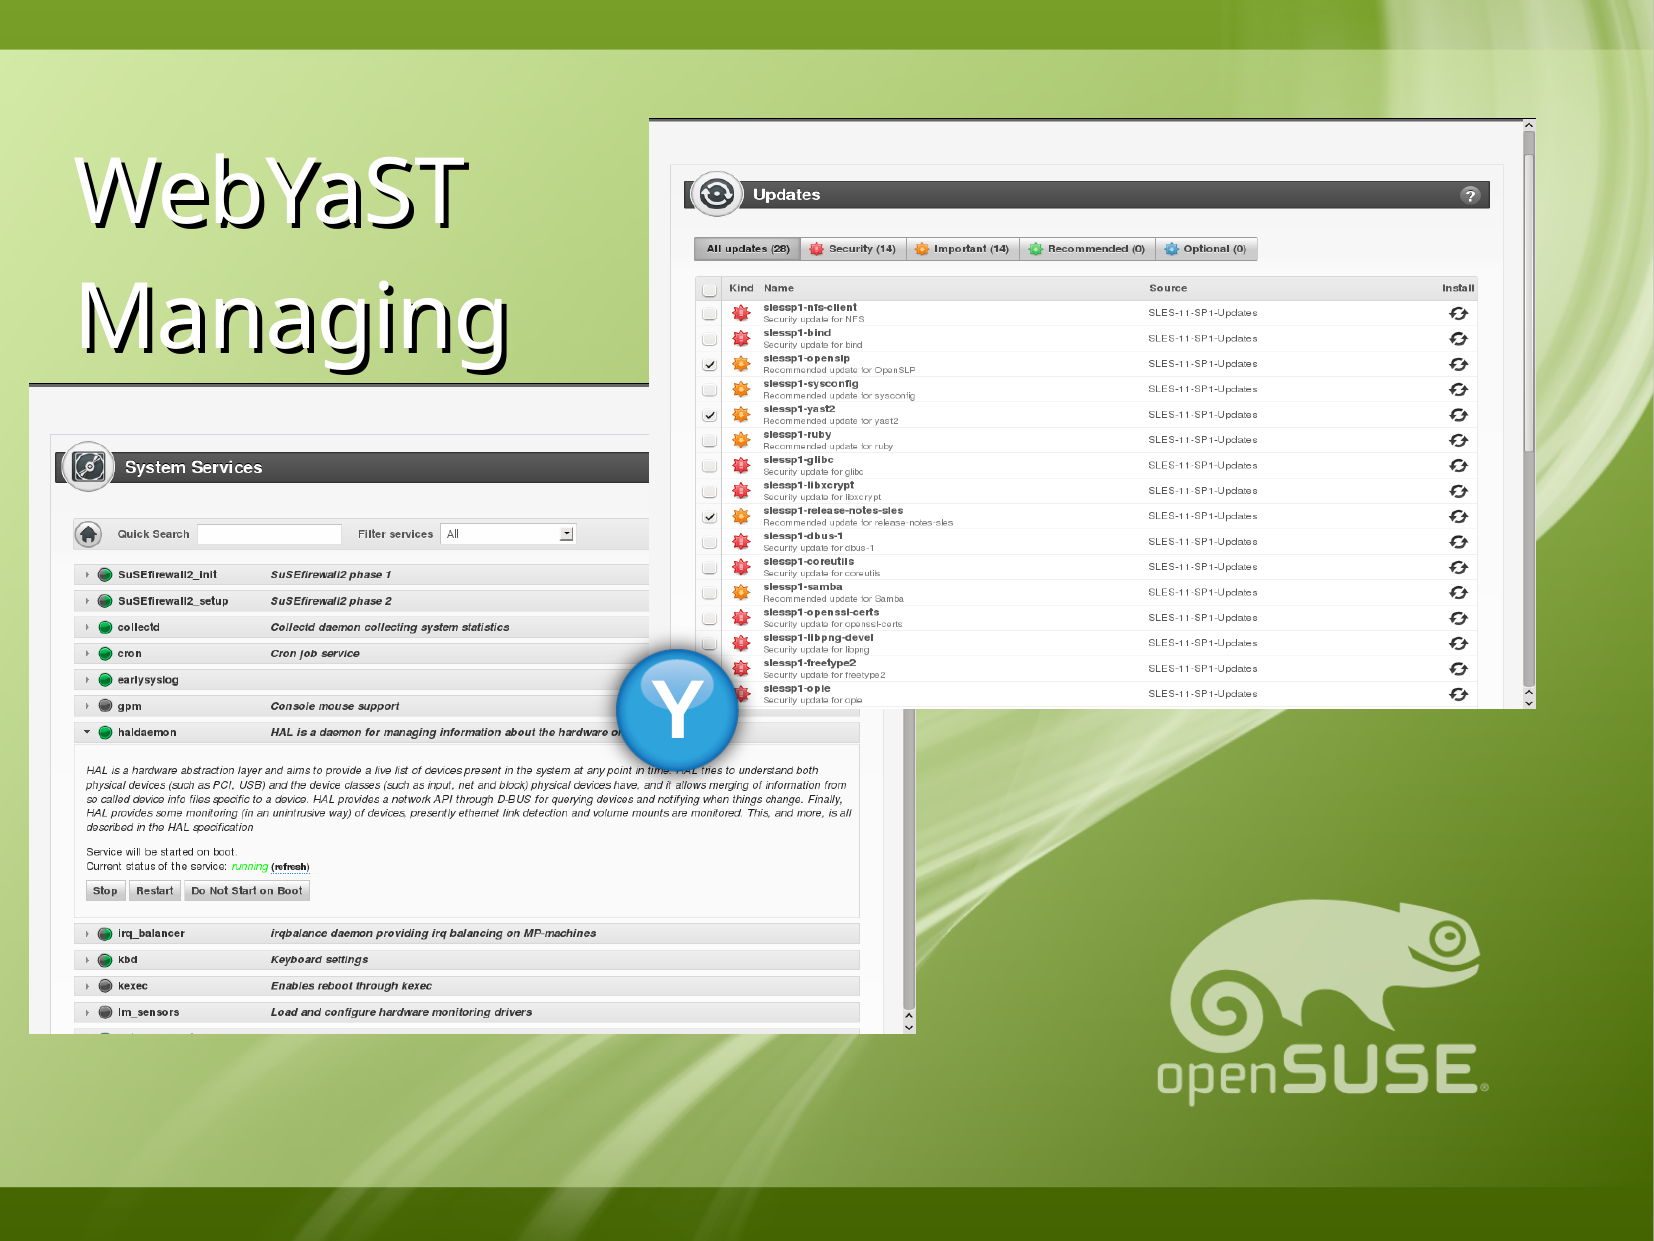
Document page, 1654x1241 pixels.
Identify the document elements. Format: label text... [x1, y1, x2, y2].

text_box WebYaST Managing [59, 118, 621, 390]
picture [0, 0, 1654, 1241]
